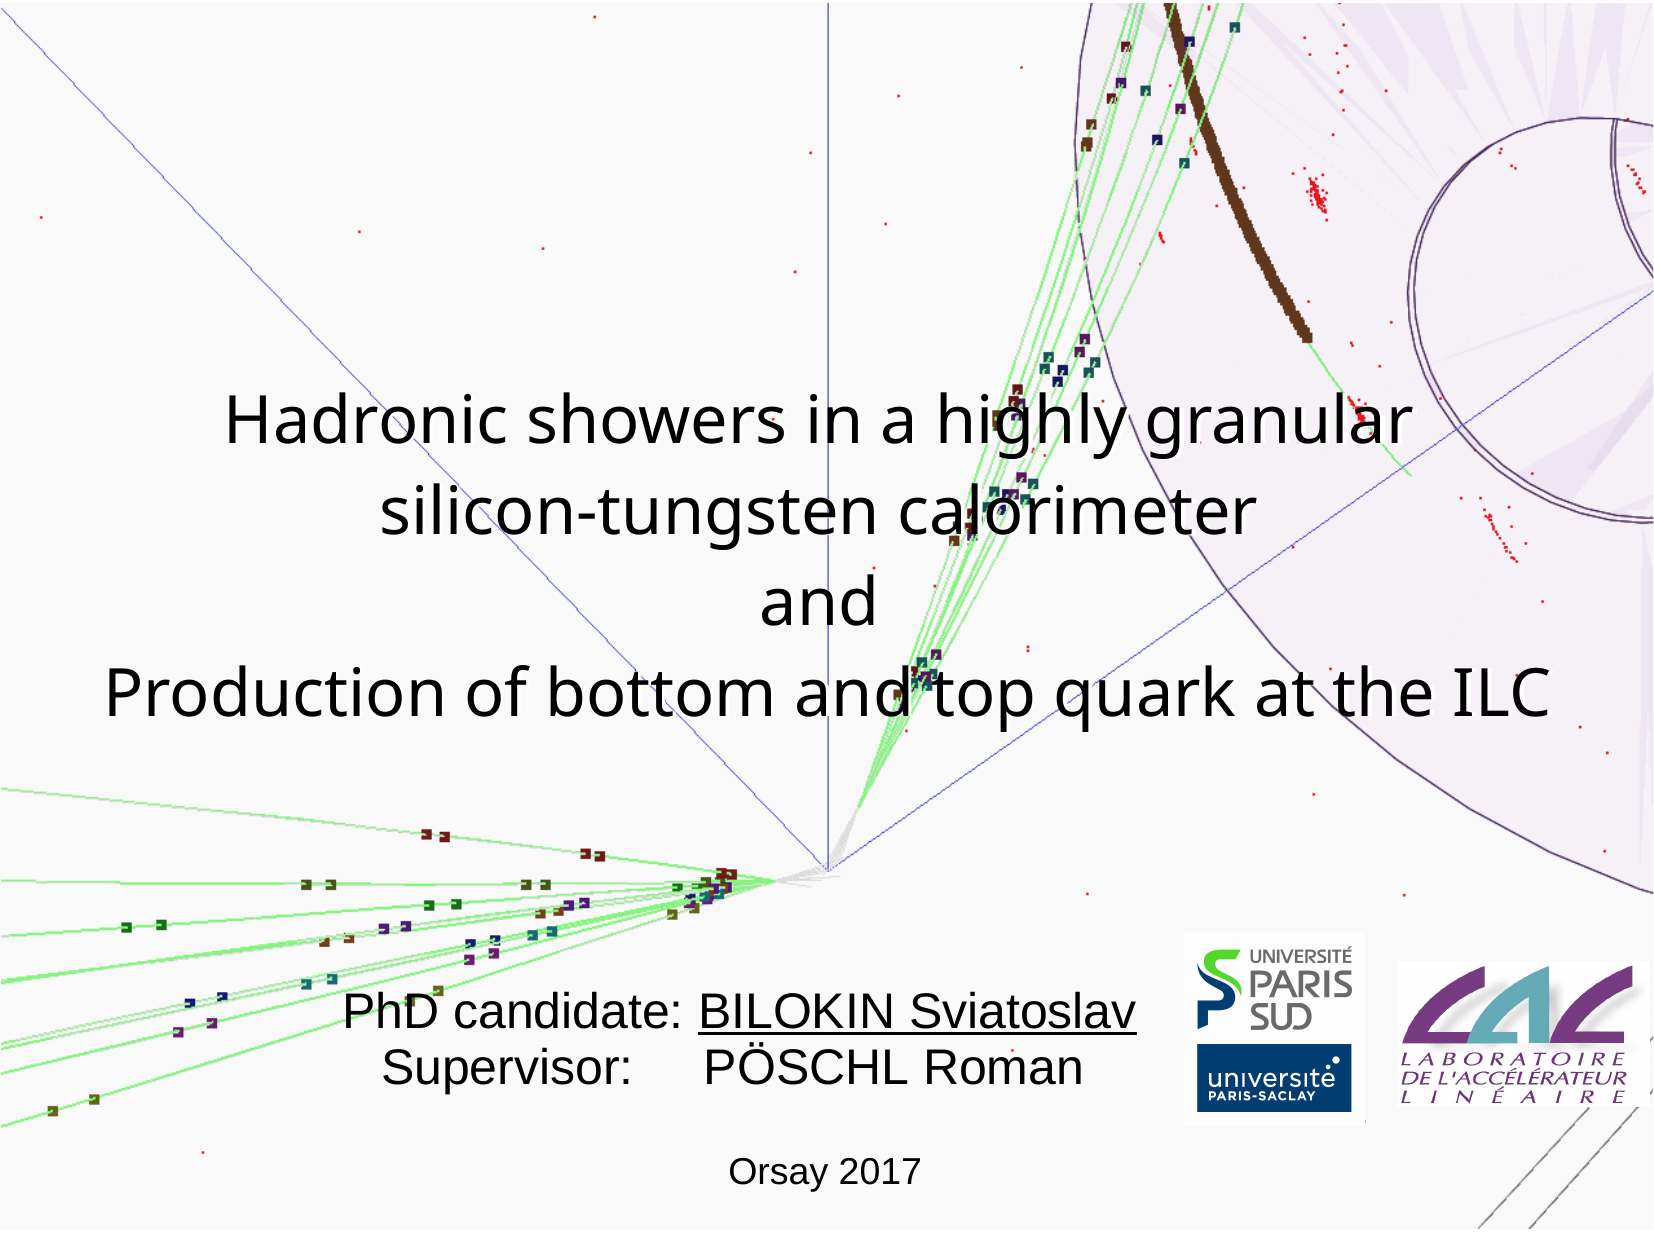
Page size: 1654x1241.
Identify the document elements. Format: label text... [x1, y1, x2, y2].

subtitle PhD candidate: BILOKIN Sviatoslav Supervisor: PÖSCHL Roman [280, 1025, 1199, 1132]
picture [0, 3, 1654, 1229]
text_box [82, 645, 1571, 1025]
title Hadronic showers in a highly granular silicon-tungsten calorimeter and Production of bottom and top quark at the ILC [84, 404, 1573, 704]
text_box Orsay 2017 [510, 1143, 1141, 1201]
